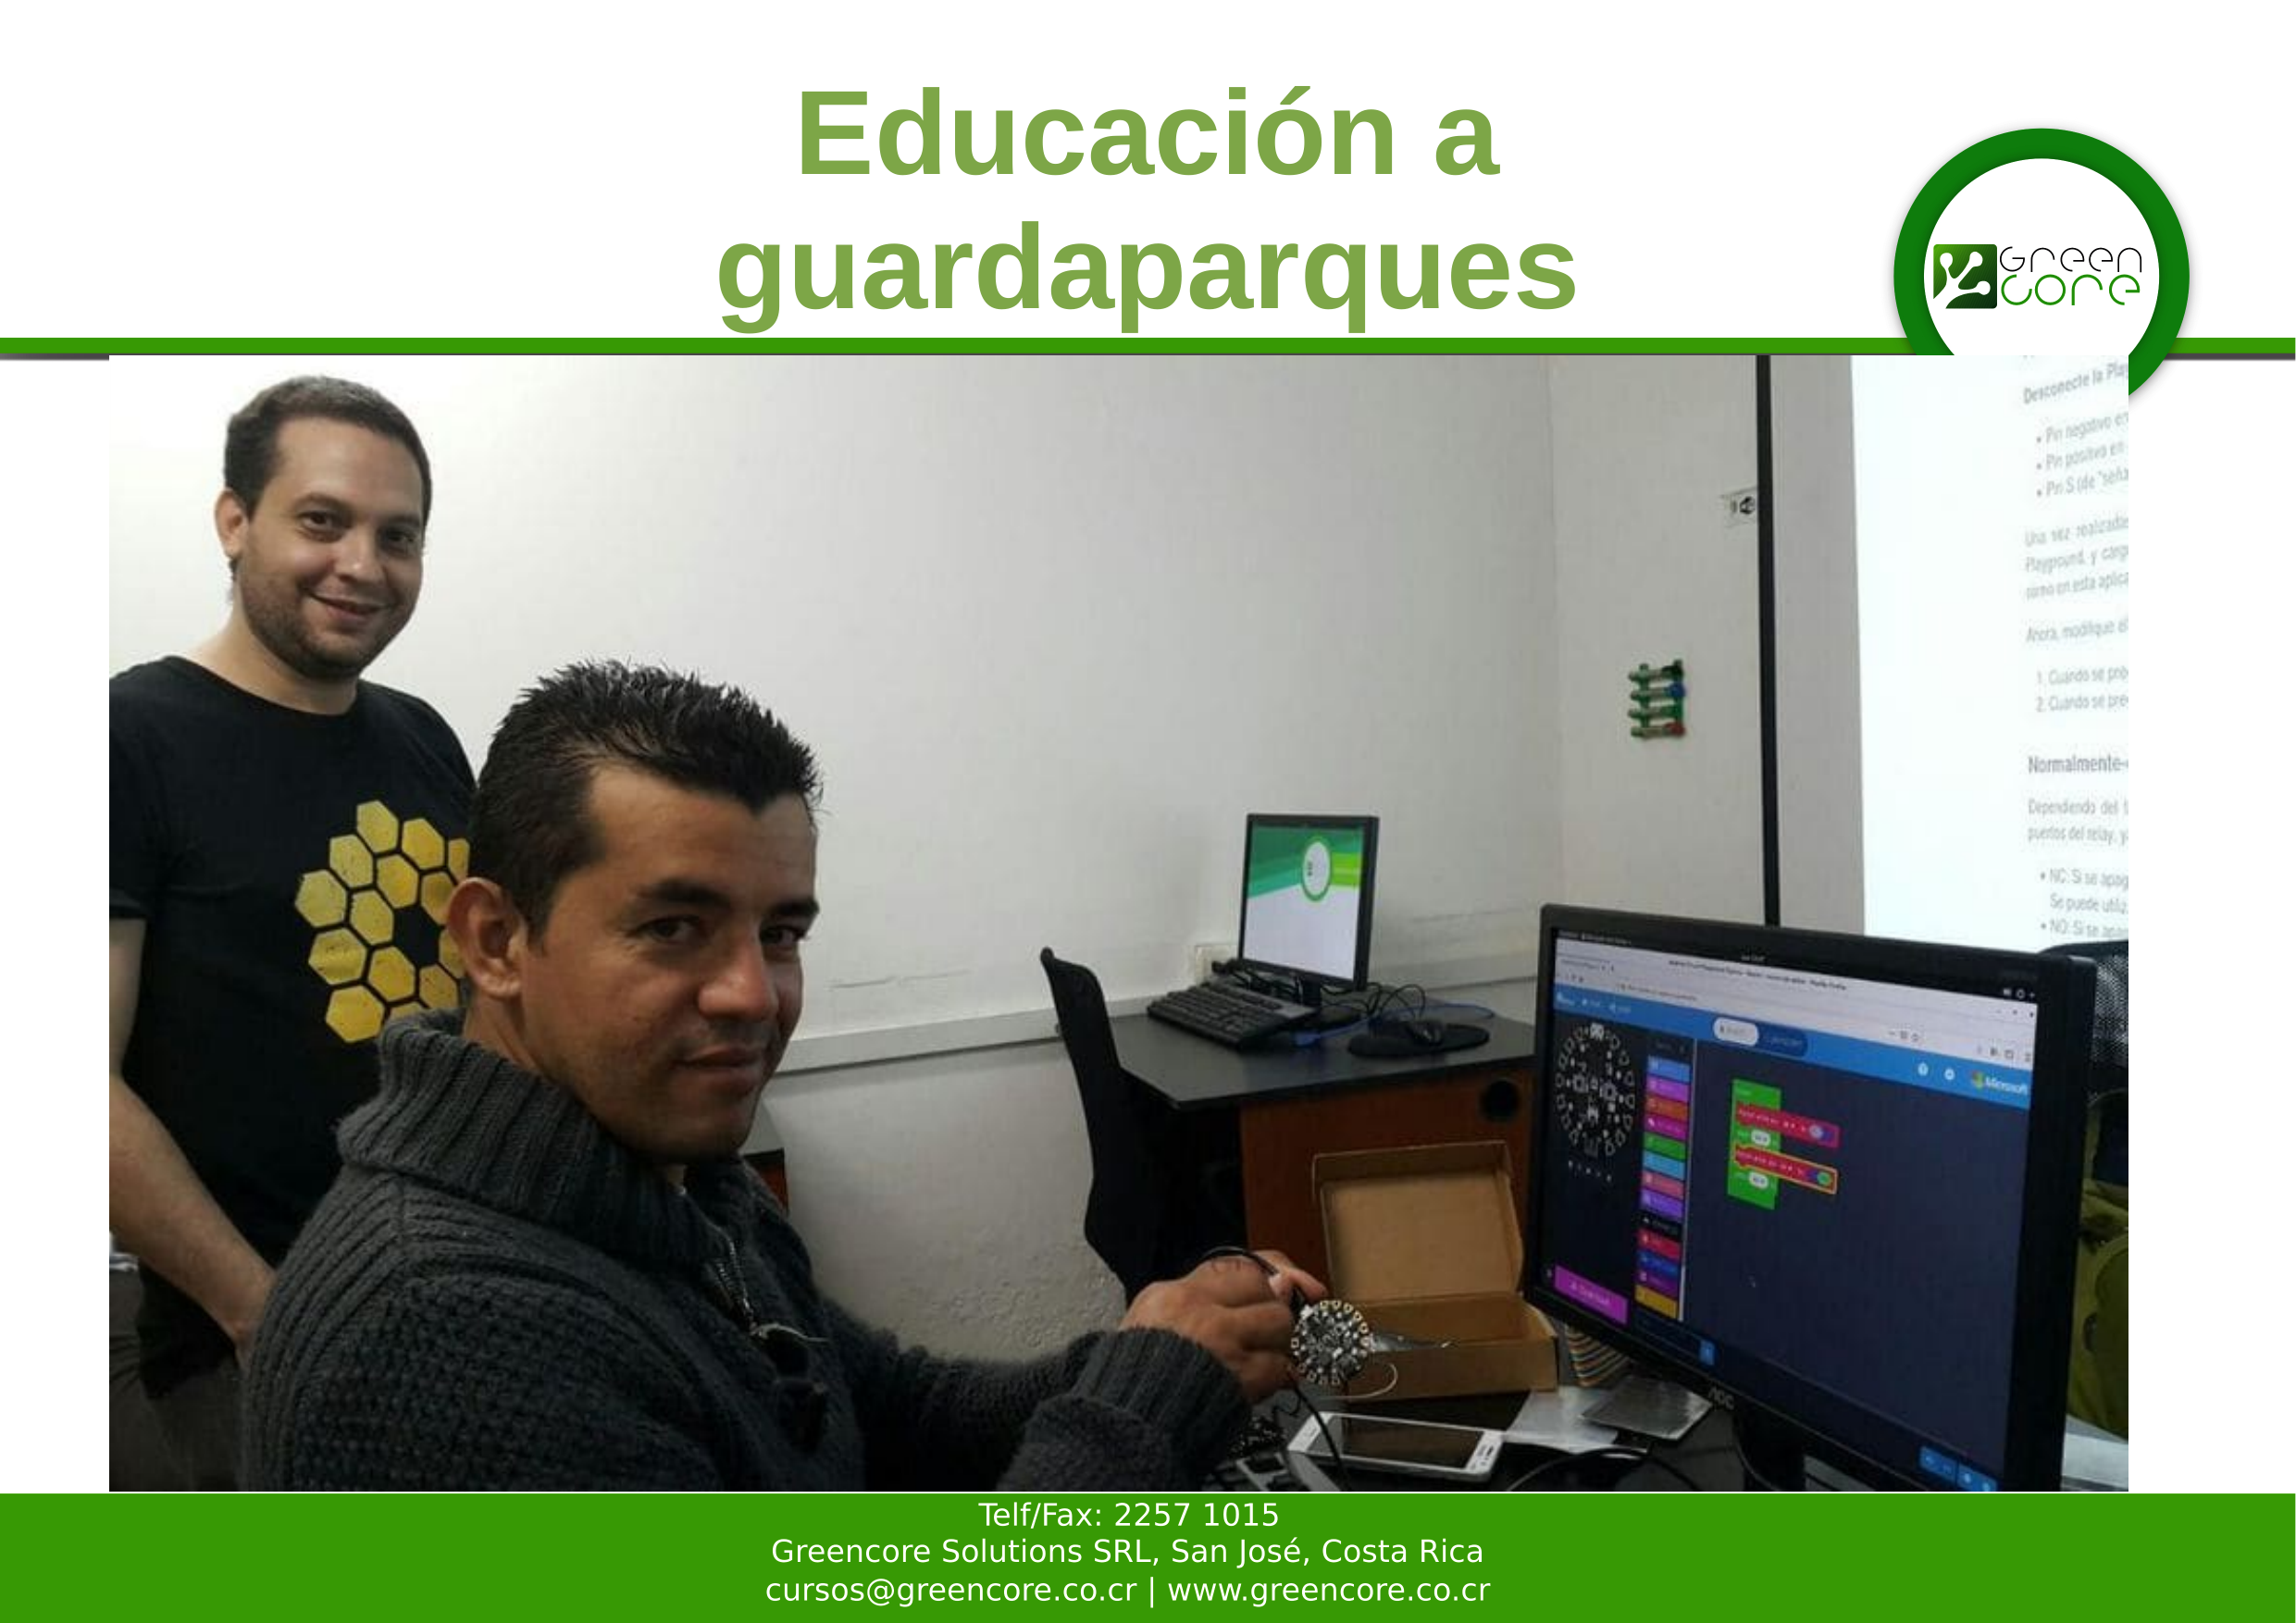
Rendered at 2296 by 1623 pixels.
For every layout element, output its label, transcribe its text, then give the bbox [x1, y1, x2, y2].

title Educación a guardaparques [115, 64, 2181, 336]
picture [0, 0, 2296, 1623]
